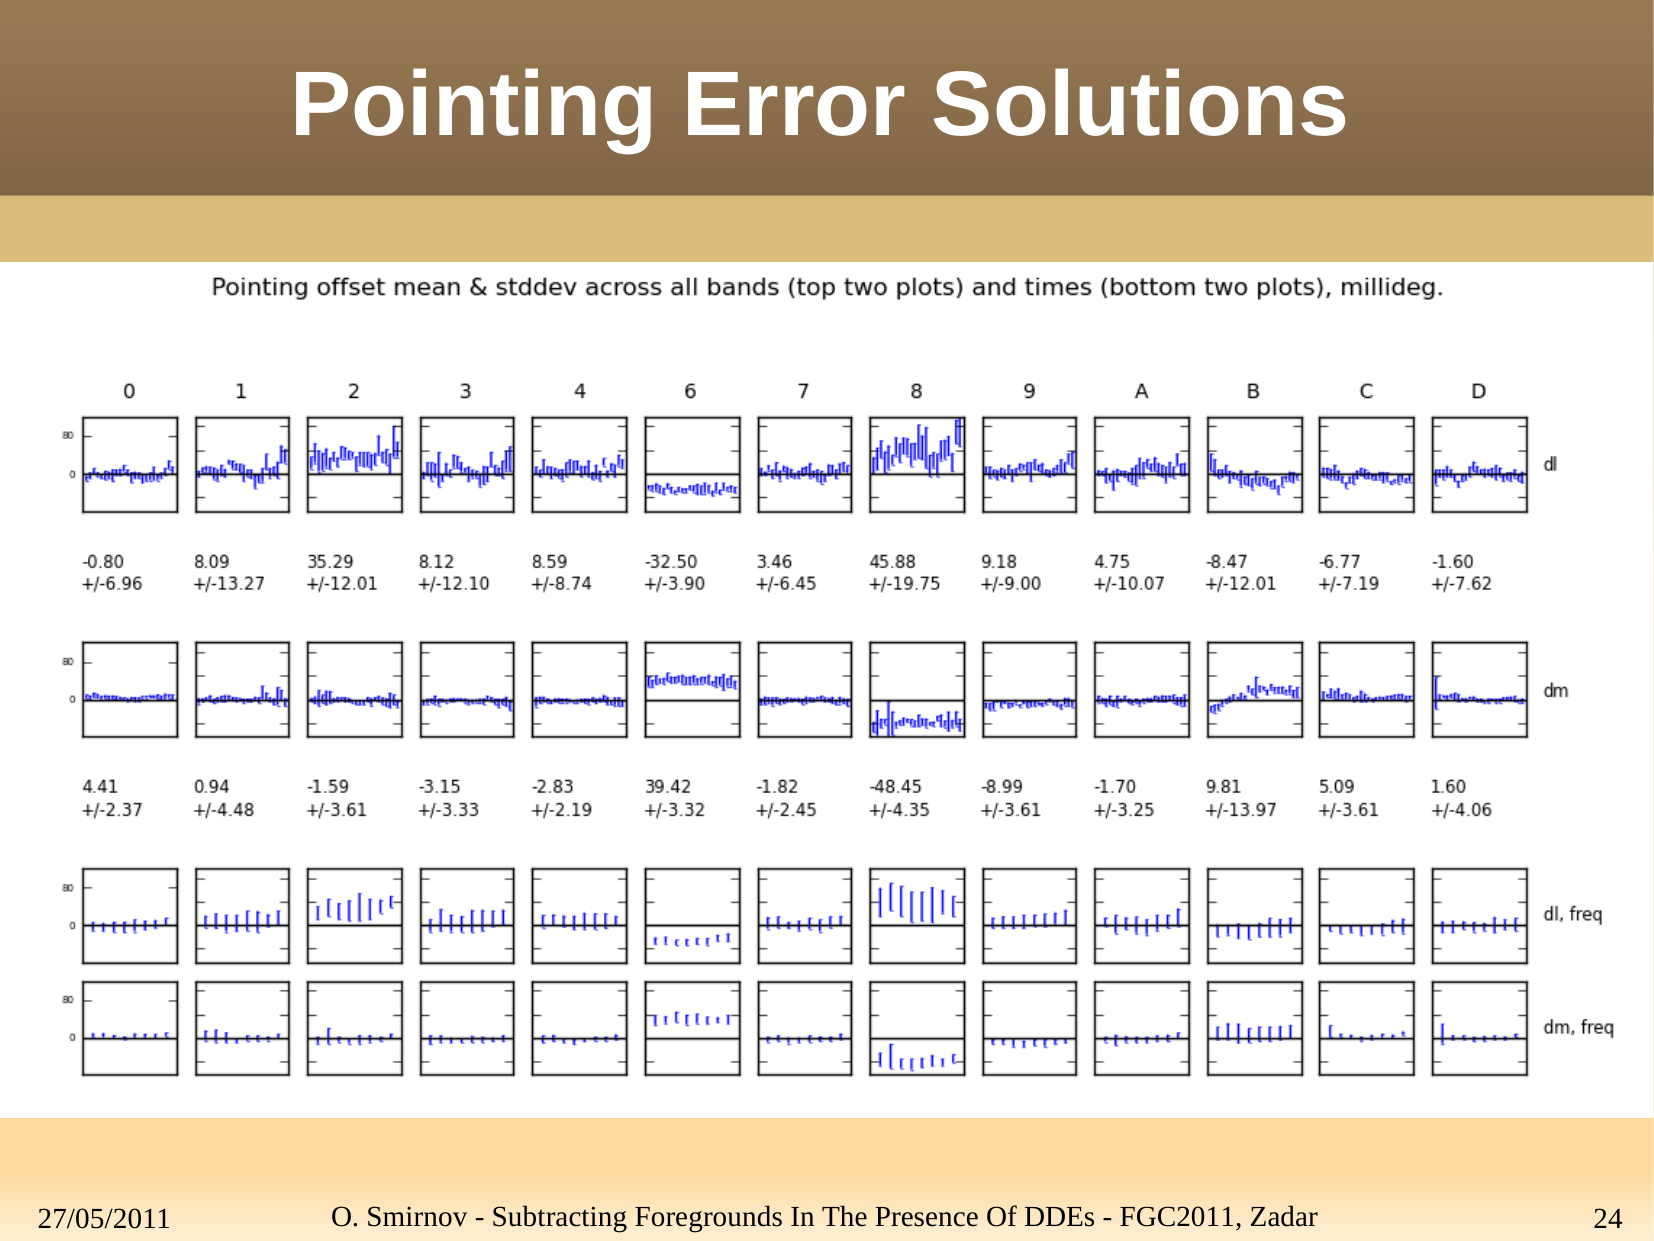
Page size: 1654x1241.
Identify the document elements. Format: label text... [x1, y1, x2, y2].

picture [0, 0, 1654, 1241]
title Pointing Error Solutions [76, 7, 1565, 200]
